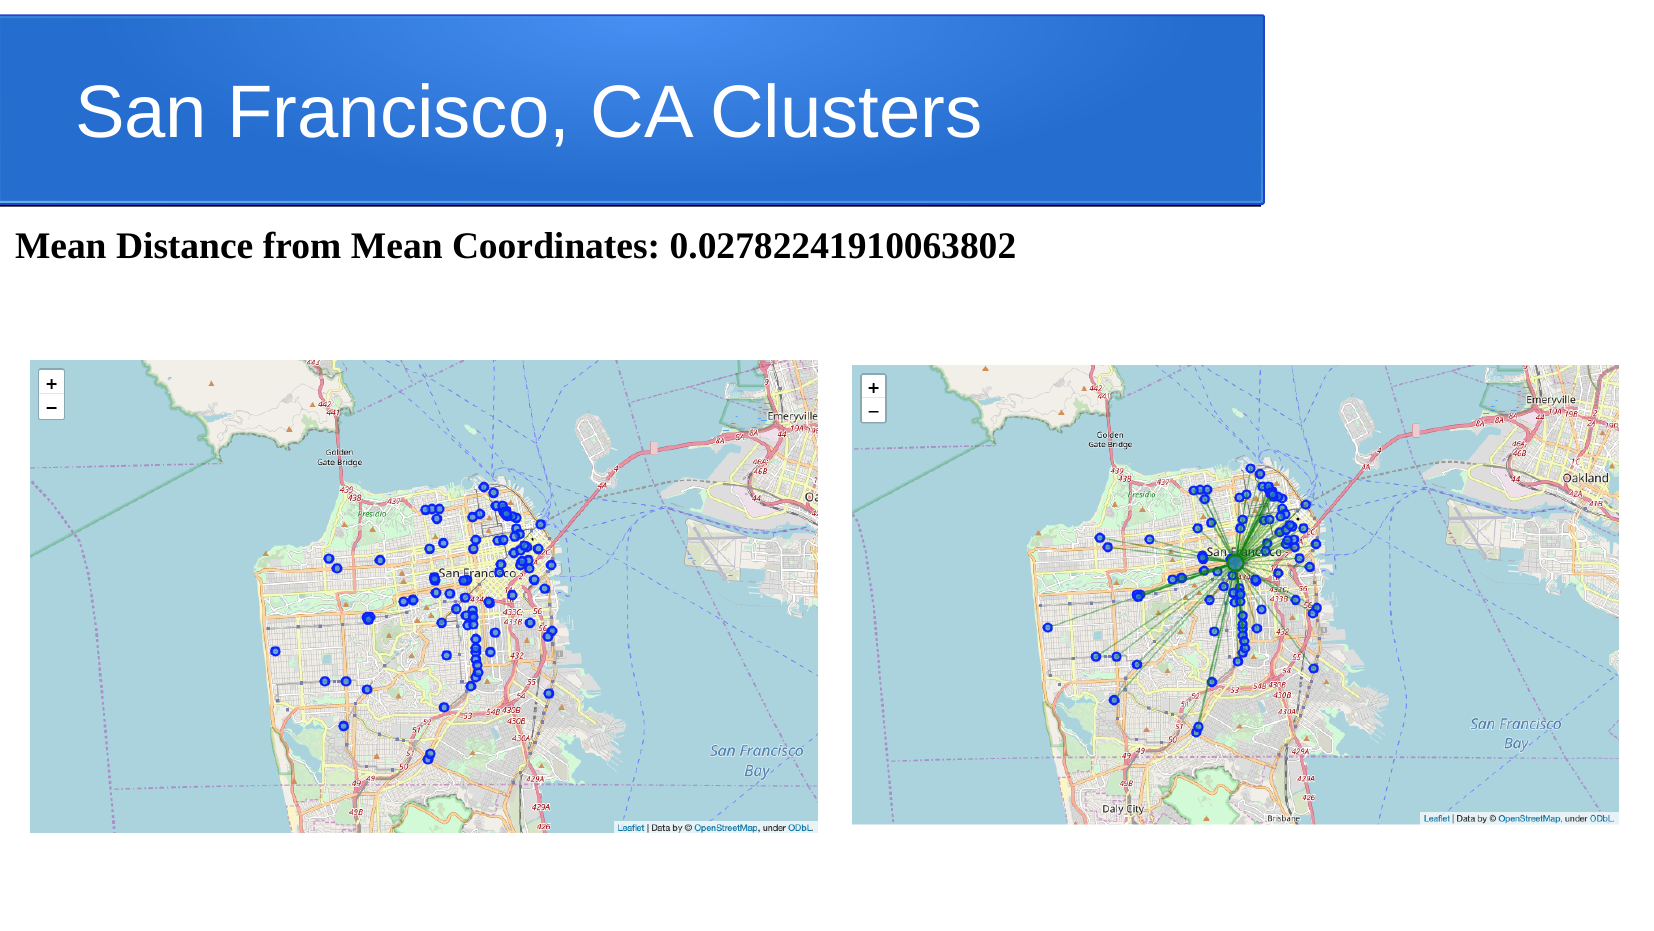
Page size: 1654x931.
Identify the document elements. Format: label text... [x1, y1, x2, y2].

title San Francisco, CA Clusters [75, 35, 1227, 189]
picture [851, 364, 1621, 826]
picture [30, 359, 821, 833]
list Mean Distance from Mean Coordinates: 0.02782241910063802 [15, 225, 1636, 915]
